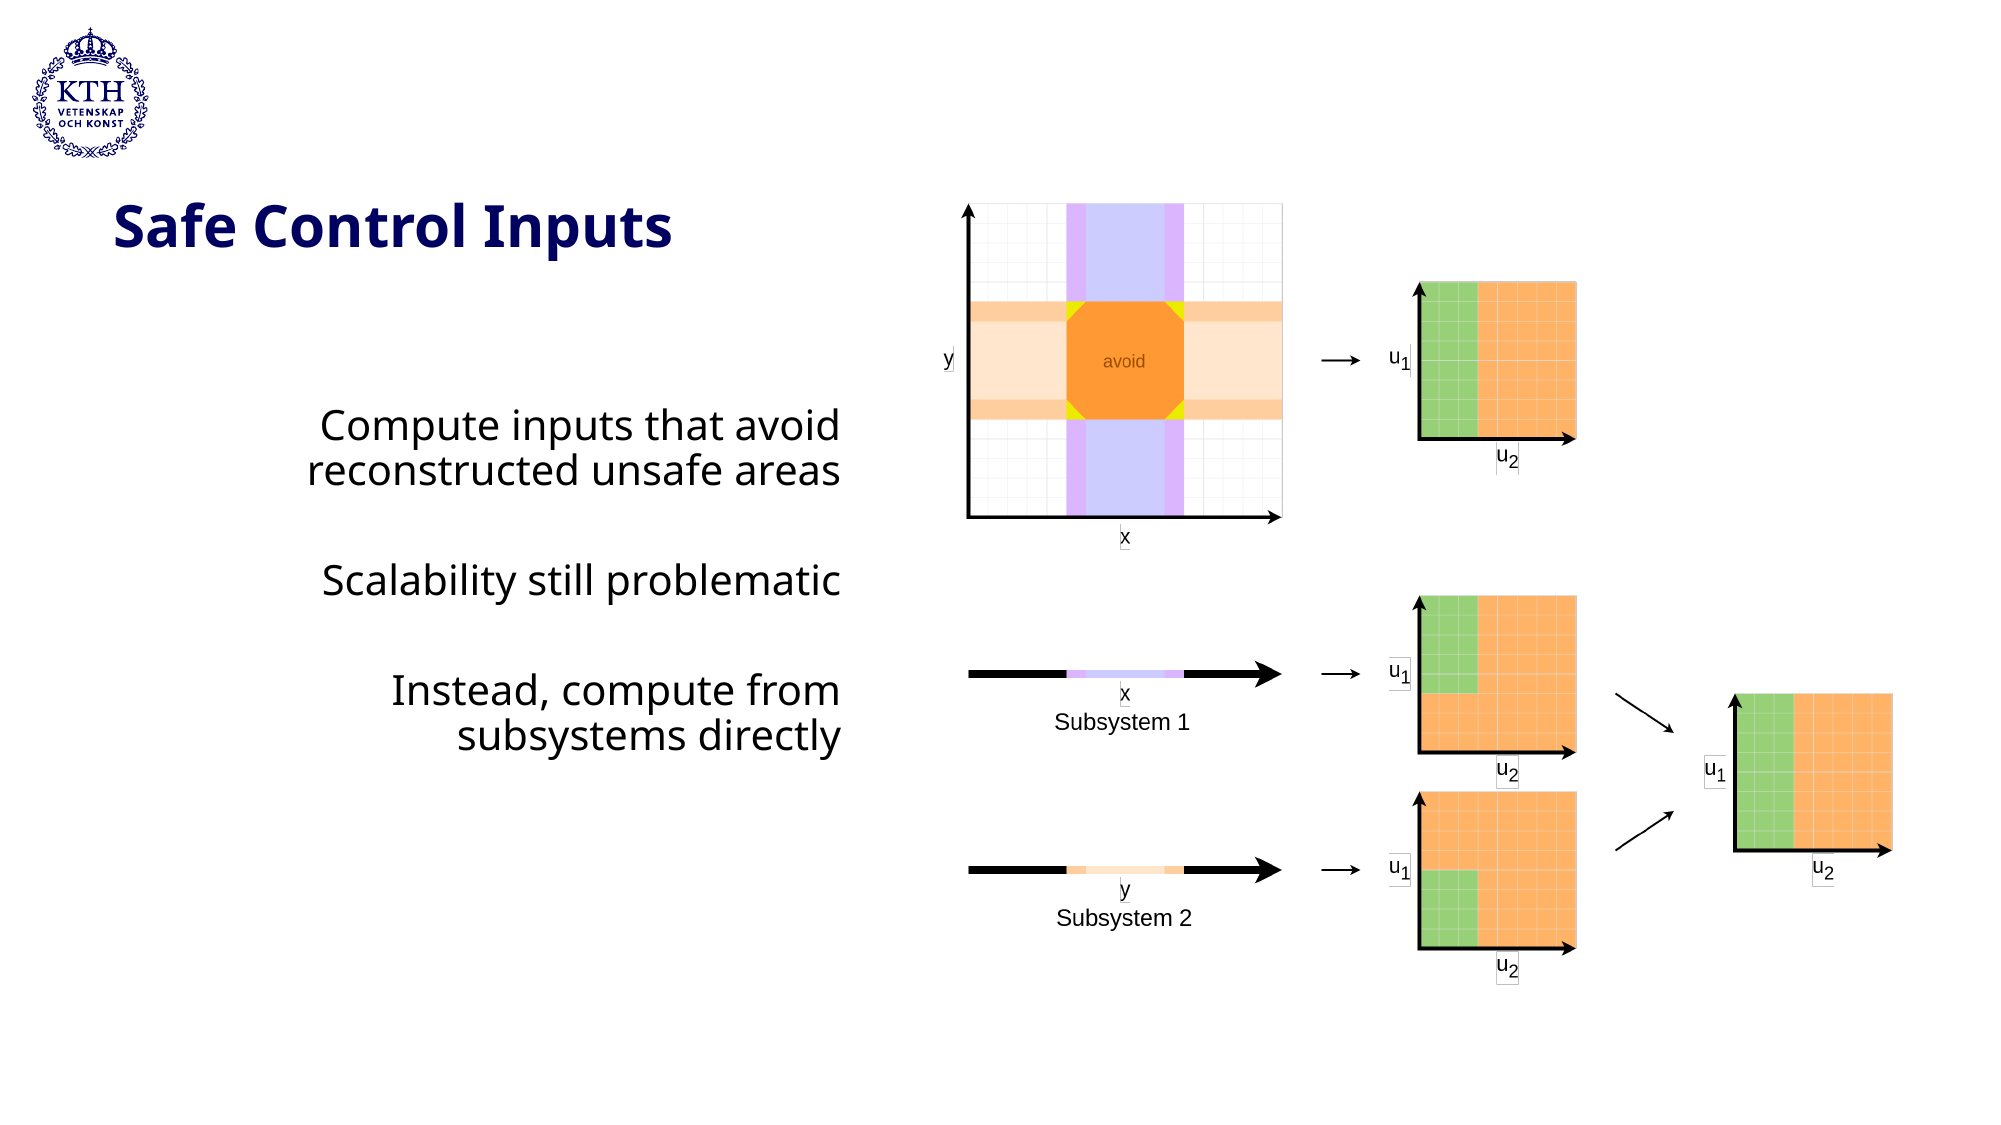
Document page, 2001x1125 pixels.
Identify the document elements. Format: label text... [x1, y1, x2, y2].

title Safe Control Inputs [98, 179, 924, 273]
picture [924, 177, 1920, 1004]
list Compute inputs that avoid reconstructed unsafe areas Scalability still problematic Instead, compute from subsystems directly [104, 307, 857, 857]
